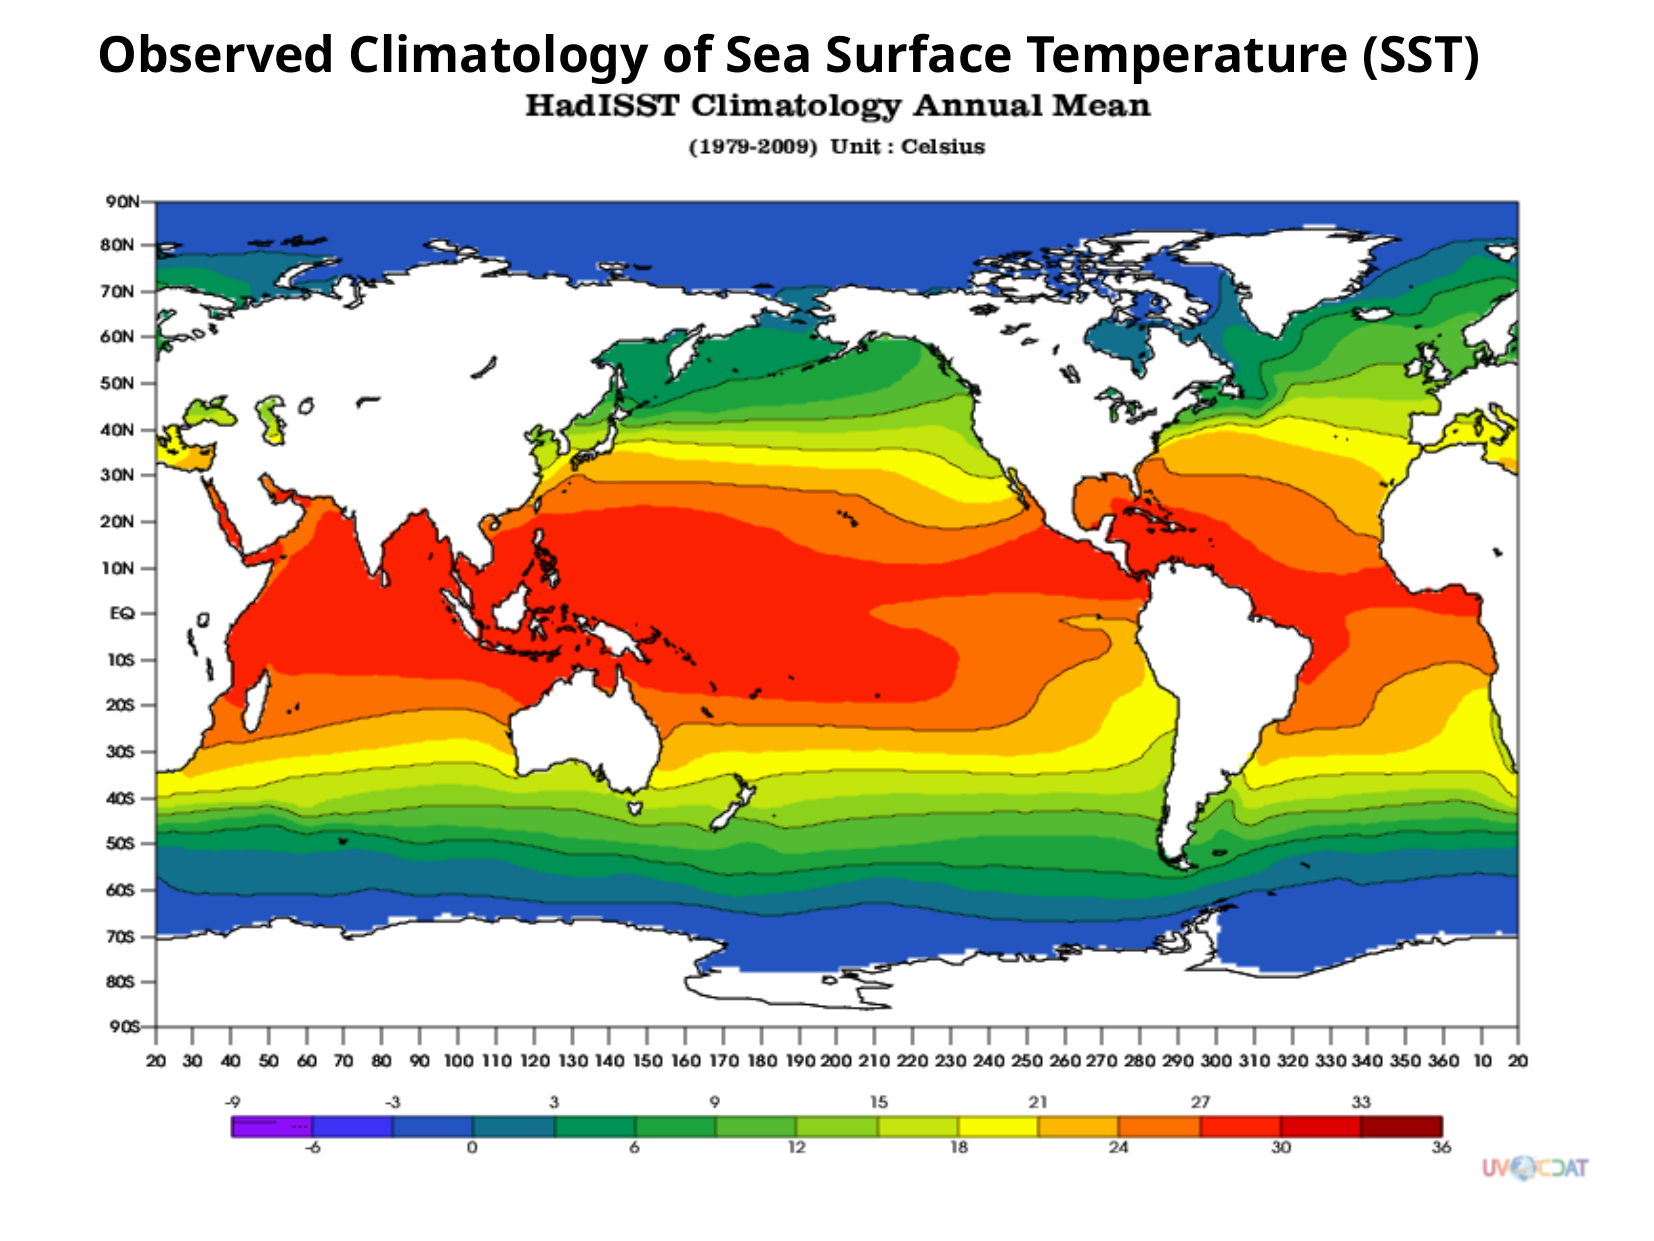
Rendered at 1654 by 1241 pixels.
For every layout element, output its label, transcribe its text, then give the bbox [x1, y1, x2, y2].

picture [82, 96, 1595, 1182]
text_box Observed Climatology of Sea Surface Temperature (SST) [82, 11, 1630, 96]
